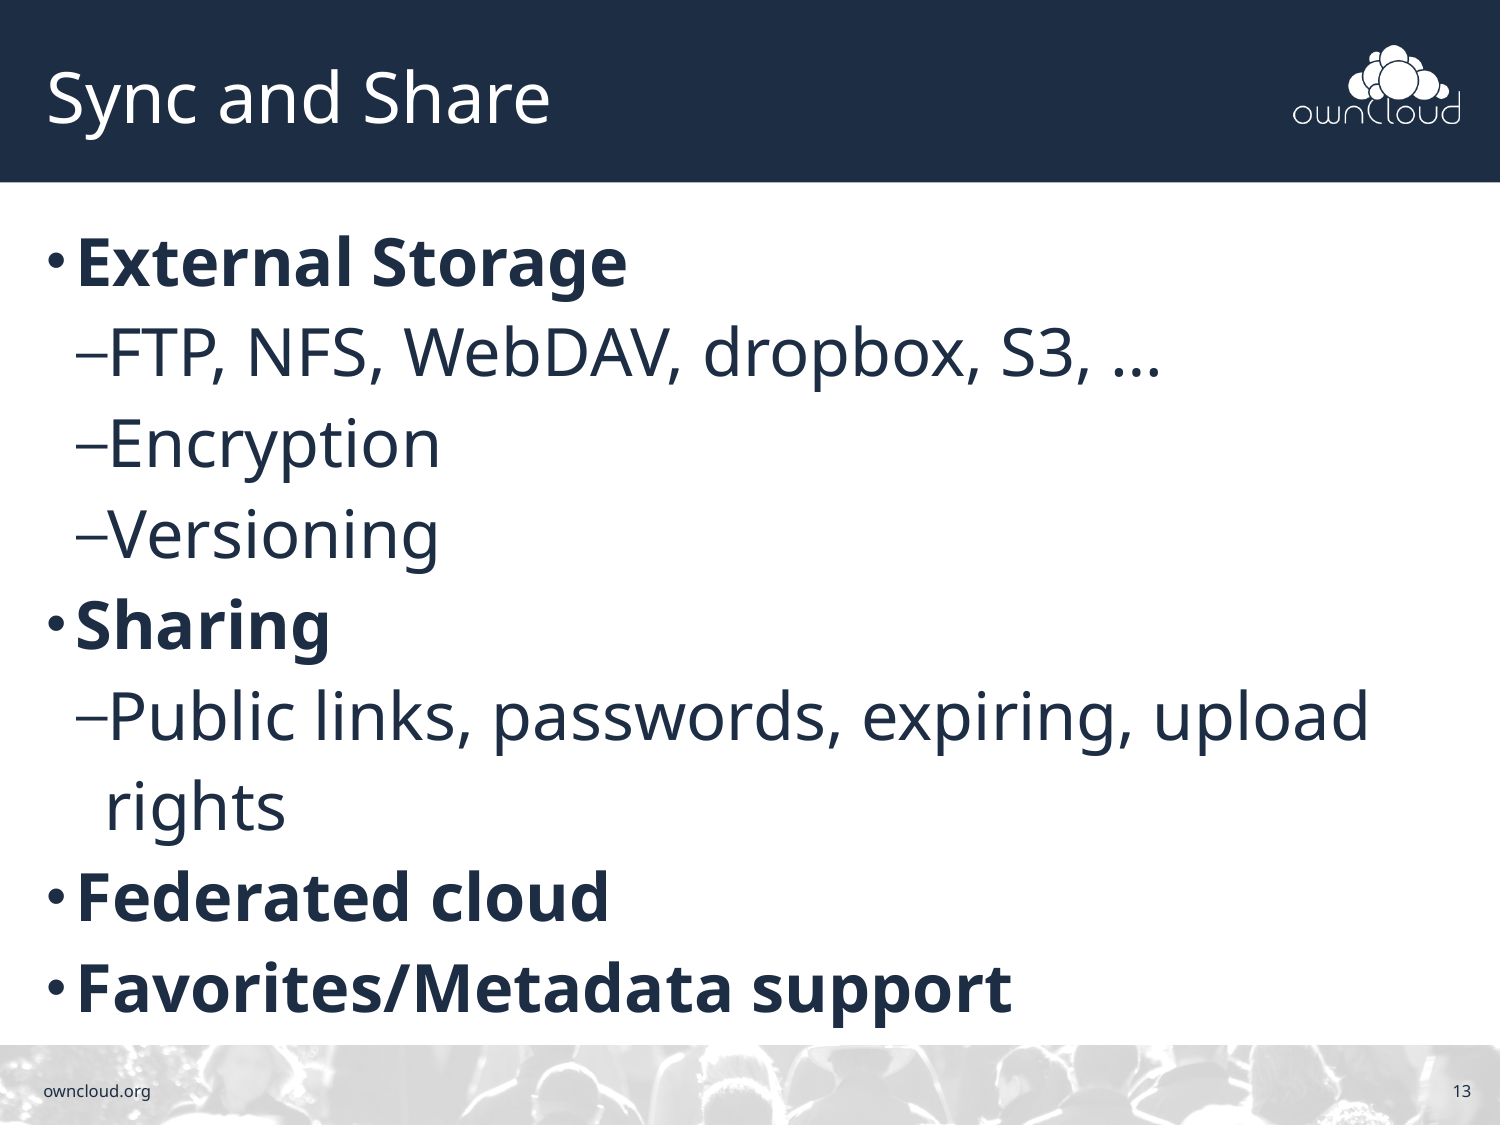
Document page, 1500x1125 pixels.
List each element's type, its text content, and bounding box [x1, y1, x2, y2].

picture [0, 1045, 1500, 1125]
title Sync and Share [46, 5, 1258, 187]
picture [1293, 45, 1460, 124]
list External Storage FTP, NFS, WebDAV, dropbox, S3, … Encryption Versioning Sharing Public links, passwords, expiring, upload rights Federated cloud Favorites/Metadata support [46, 214, 1465, 1026]
